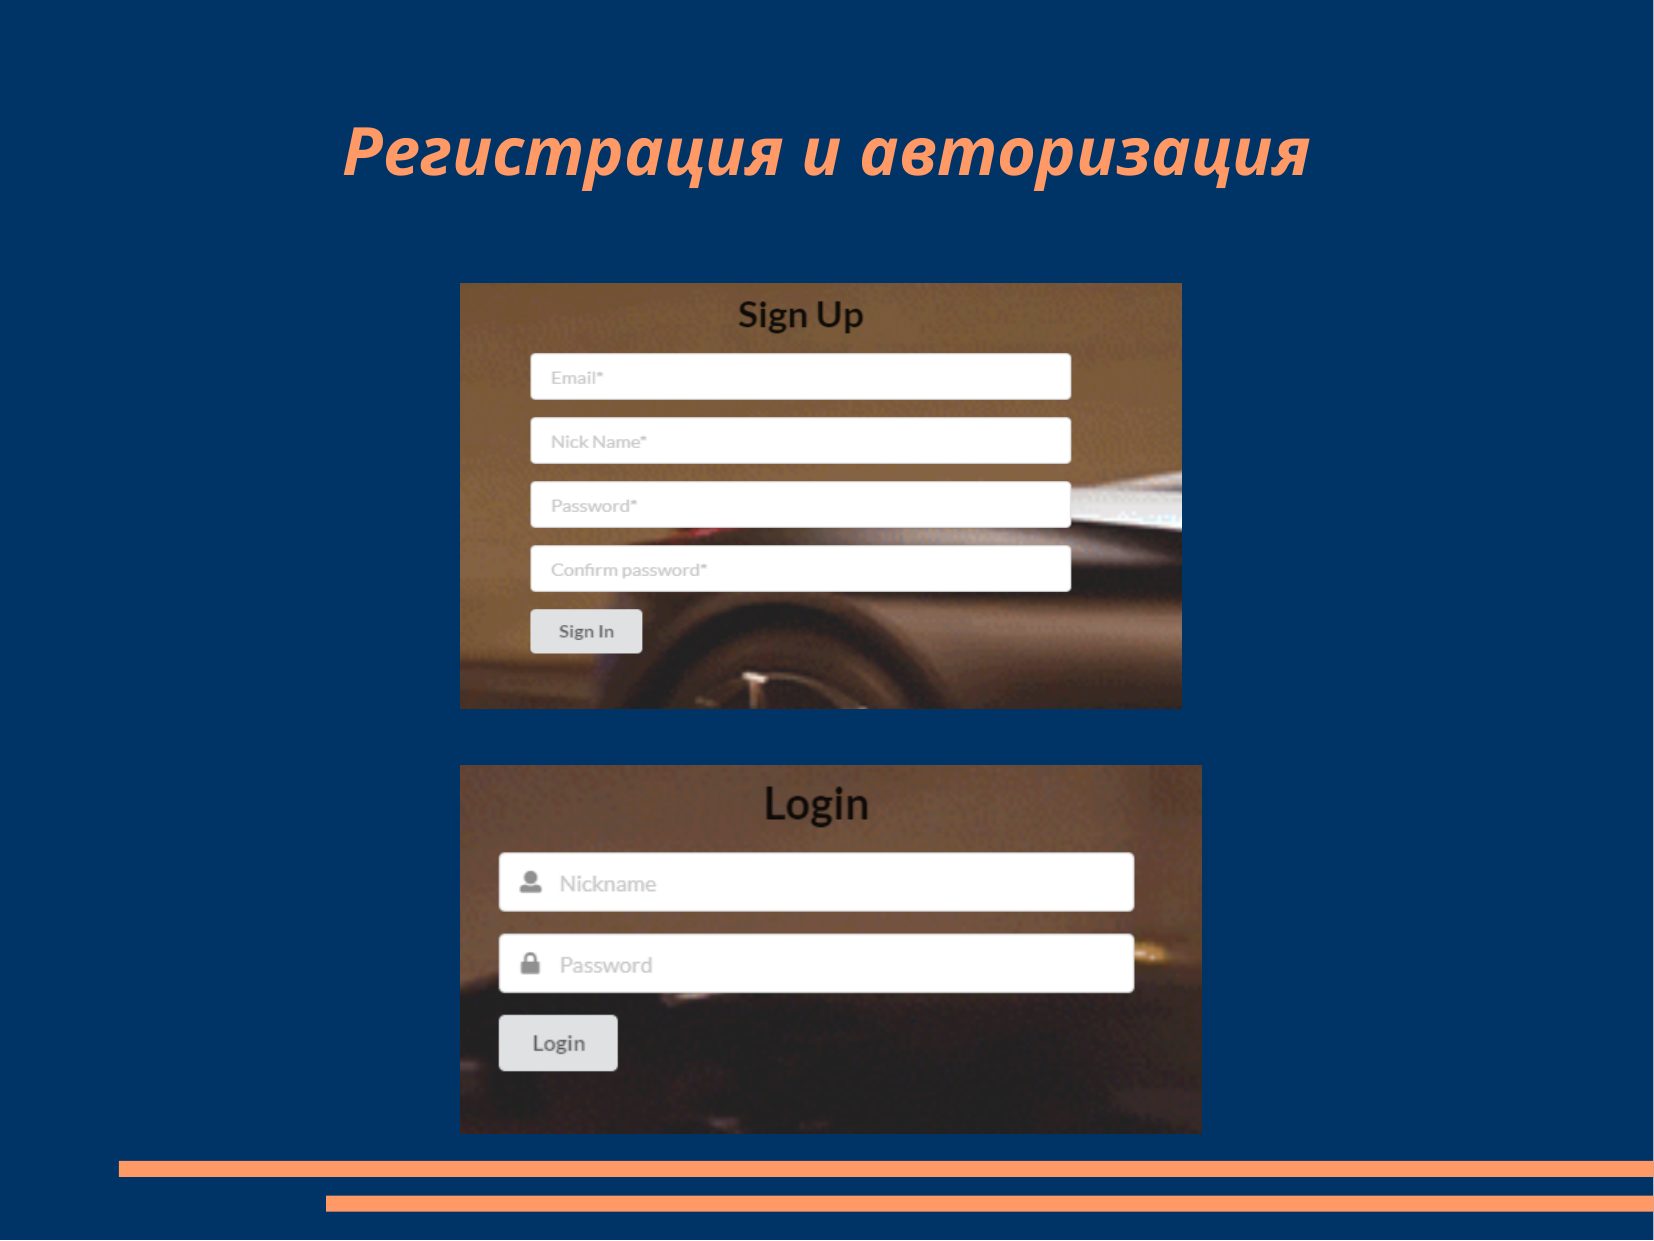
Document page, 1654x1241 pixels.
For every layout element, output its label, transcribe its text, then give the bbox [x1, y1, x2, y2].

title Регистрация и авторизация [121, 46, 1534, 254]
picture [460, 283, 1182, 709]
picture [460, 765, 1202, 1134]
